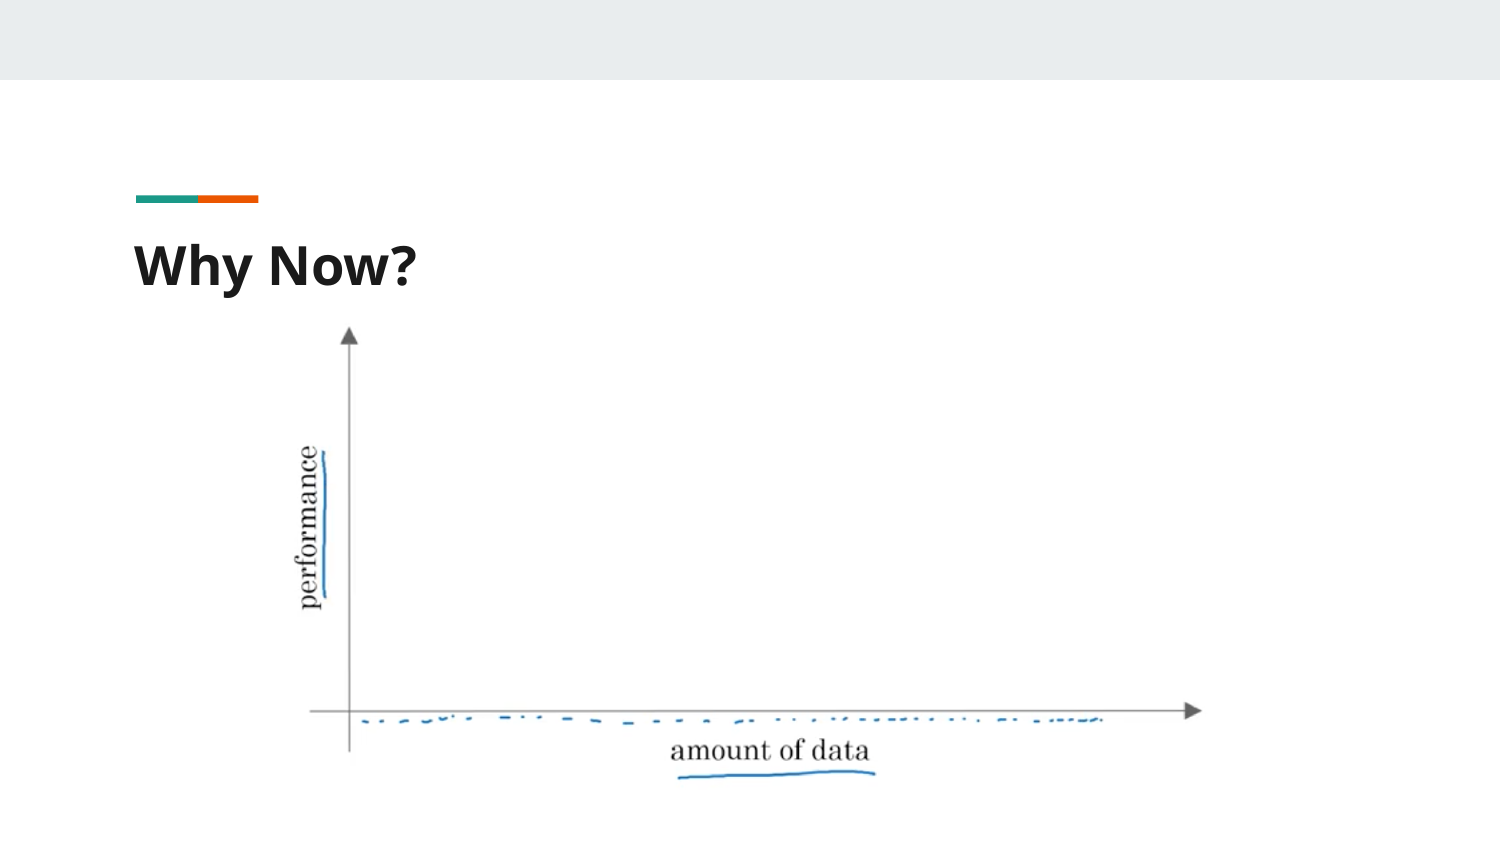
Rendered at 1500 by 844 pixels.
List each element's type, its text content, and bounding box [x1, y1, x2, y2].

picture [248, 304, 1252, 794]
title Why Now? [119, 216, 1381, 305]
